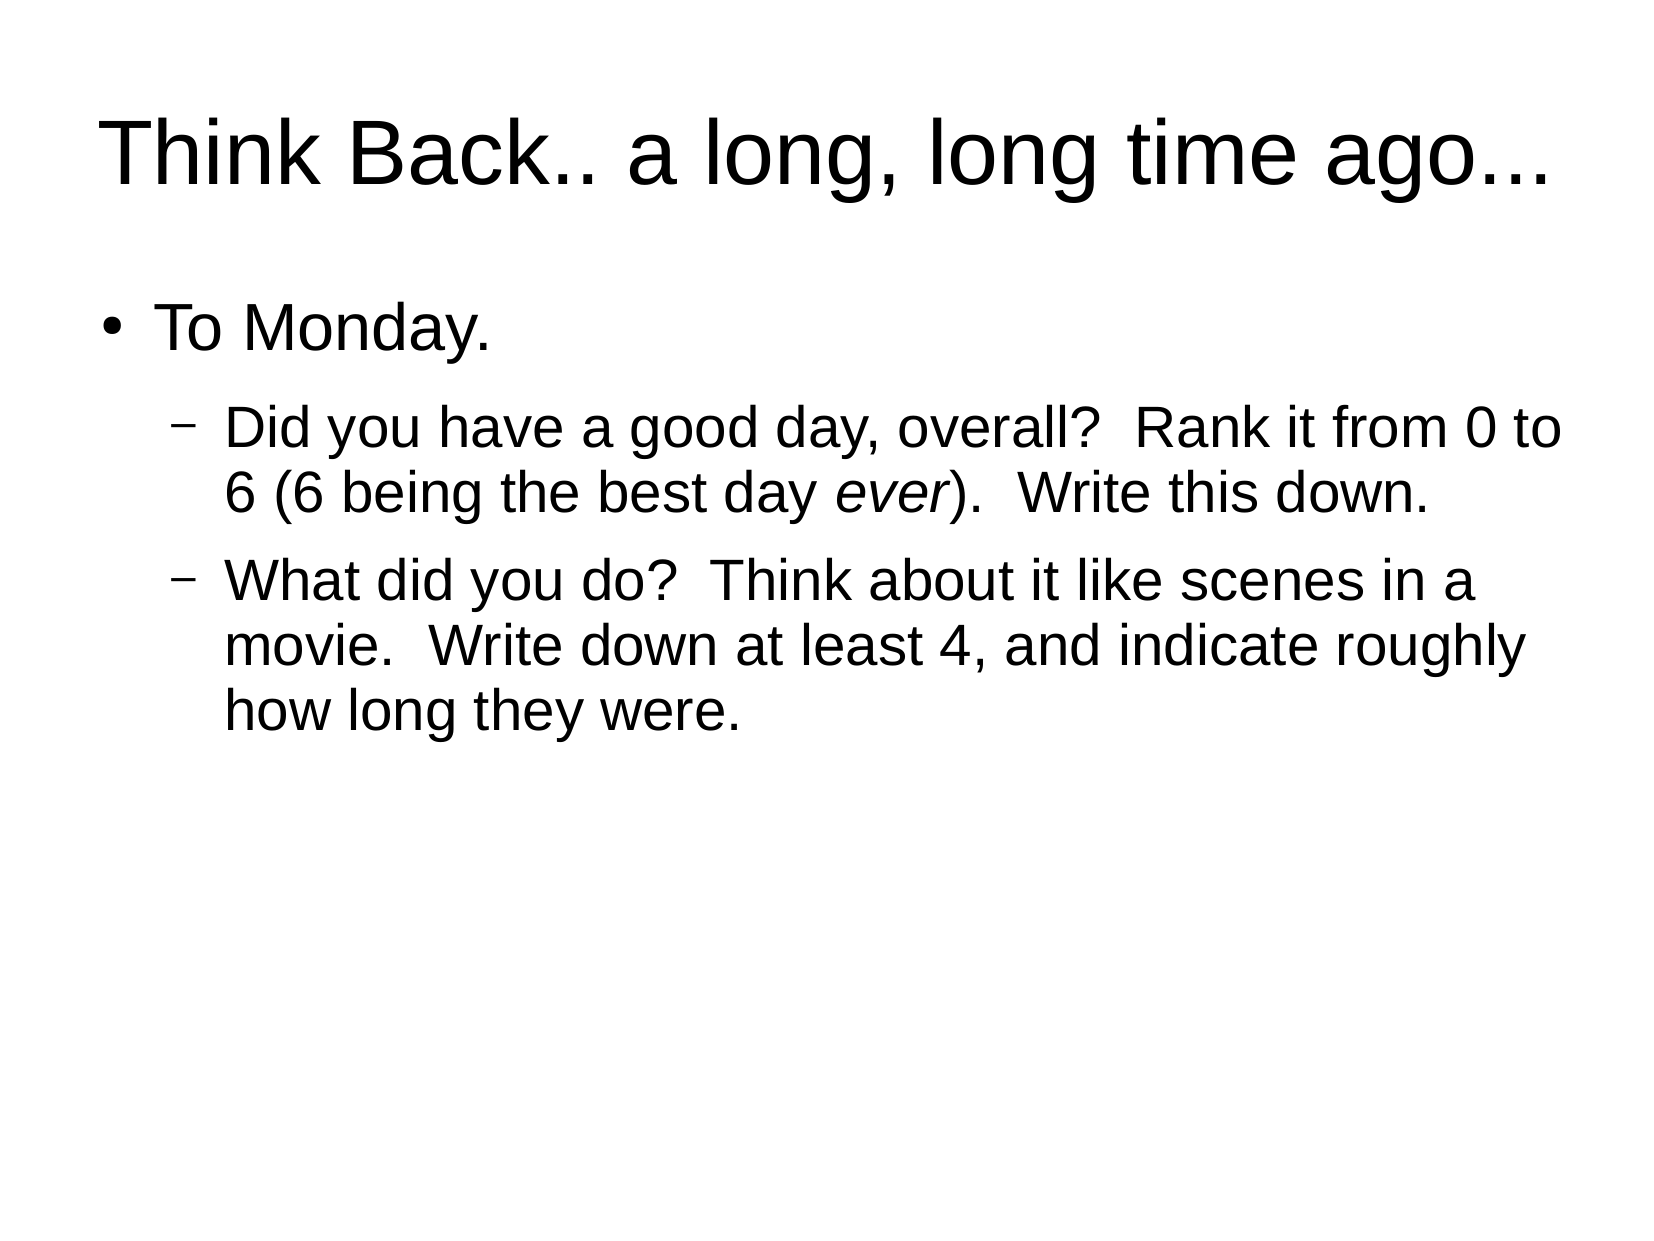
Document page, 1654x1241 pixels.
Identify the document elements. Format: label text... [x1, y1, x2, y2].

list To Monday. Did you have a good day, overall? Rank it from 0 to 6 (6 being the best day ever). Write this down. What did you do? Think about it like scenes in a movie. Write down at least 4, and indicate roughly how long they were. [82, 290, 1571, 1010]
title Think Back.. a long, long time ago... [82, 49, 1571, 257]
